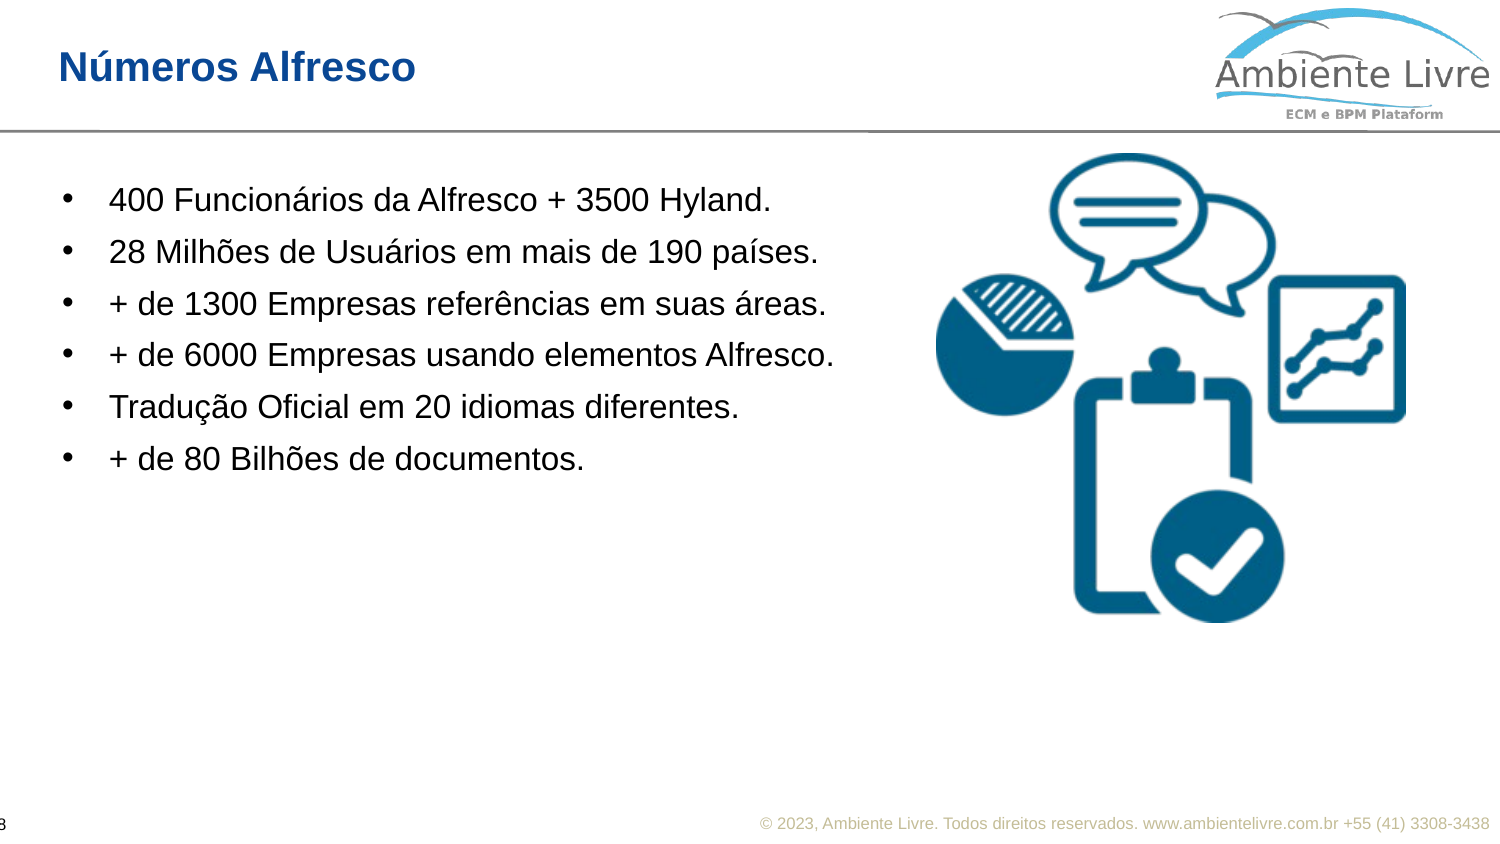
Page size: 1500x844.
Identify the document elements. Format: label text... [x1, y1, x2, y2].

picture [936, 153, 1406, 623]
text_box 400 Funcionários da Alfresco + 3500 Hyland. 28 Milhões de Usuários em mais de 190 países. + de 1300 Empresas referências em suas áreas. + de 6000 Empresas usando elementos Alfresco. Tradução Oficial em 20 idiomas diferentes. + de 80 Bilhões de documentos. [47, 170, 936, 527]
picture [1215, 8, 1489, 119]
picture [1154, 202, 1268, 307]
picture [1175, 528, 1264, 596]
picture [1279, 287, 1395, 411]
title Números Alfresco [43, 8, 1127, 129]
